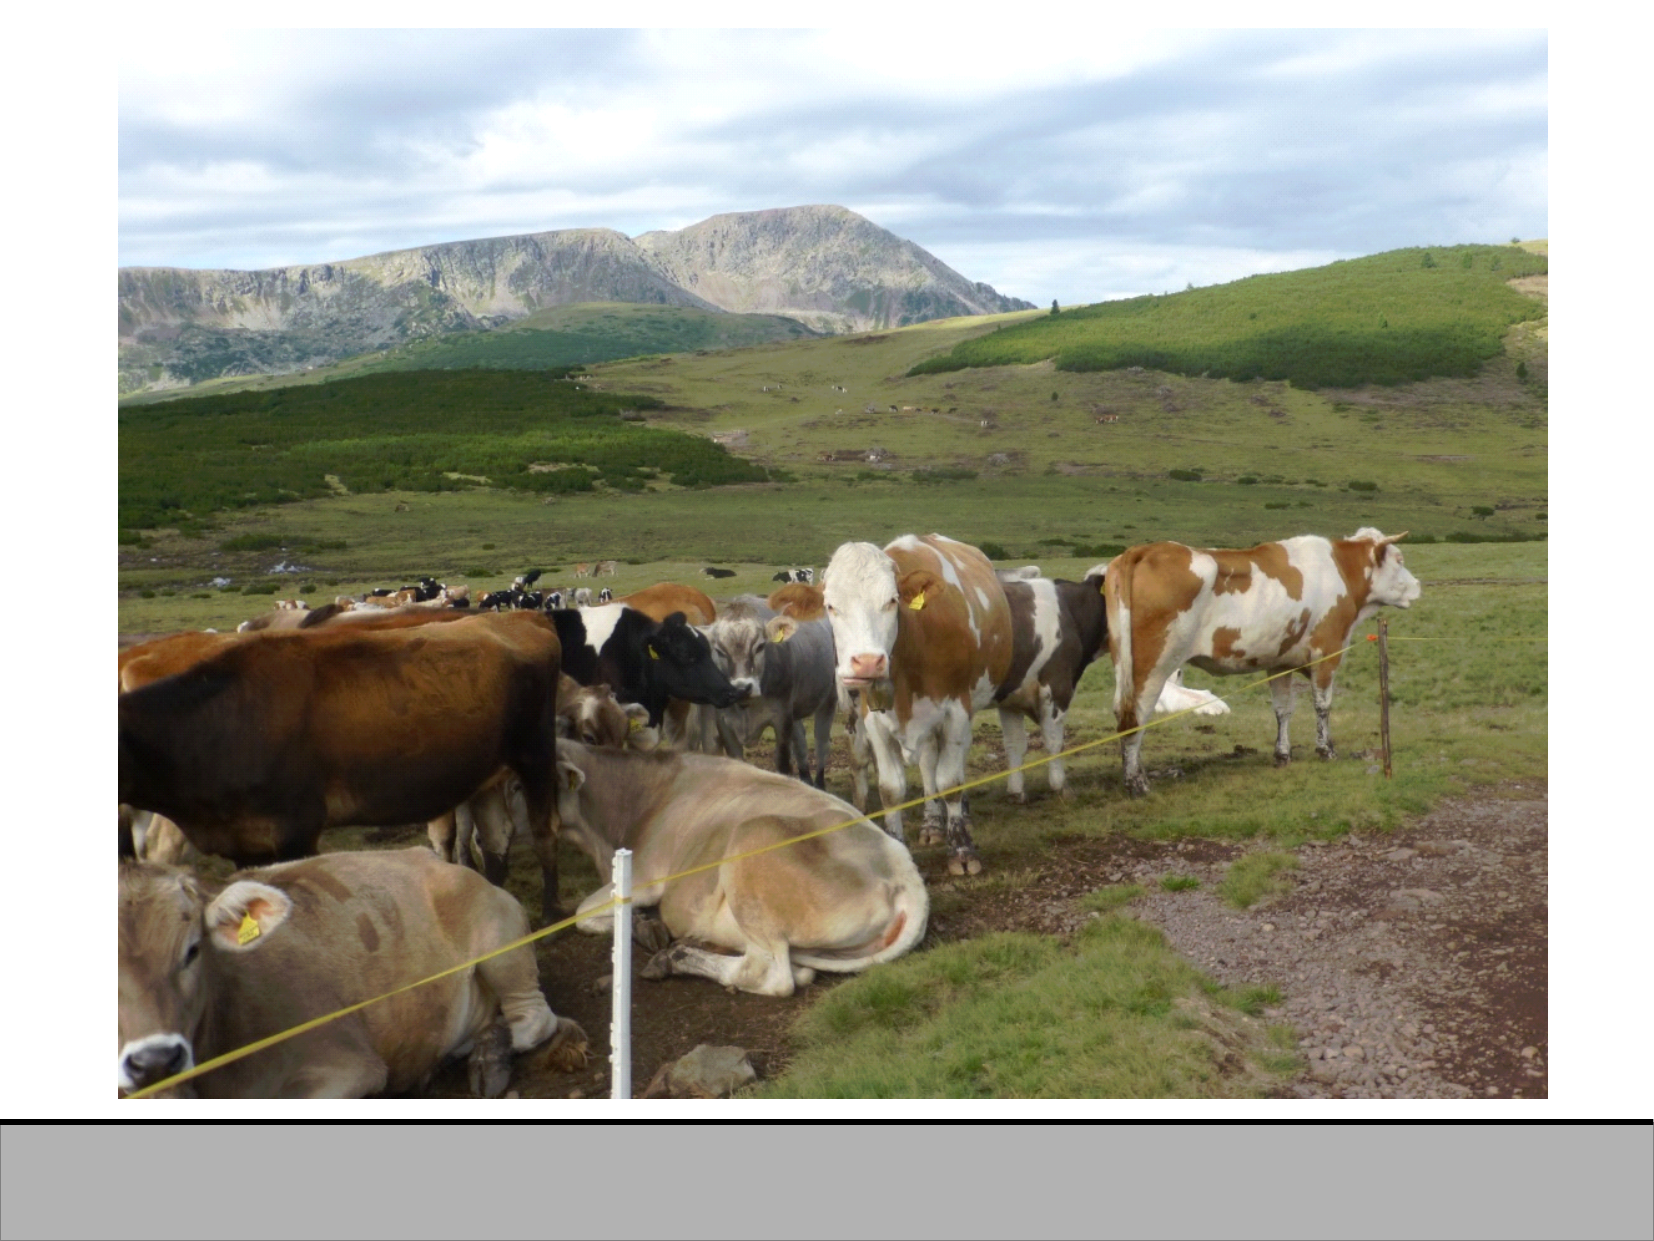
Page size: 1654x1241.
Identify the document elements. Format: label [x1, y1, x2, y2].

picture [118, 28, 1548, 1099]
text_box [0, 1125, 1654, 1241]
